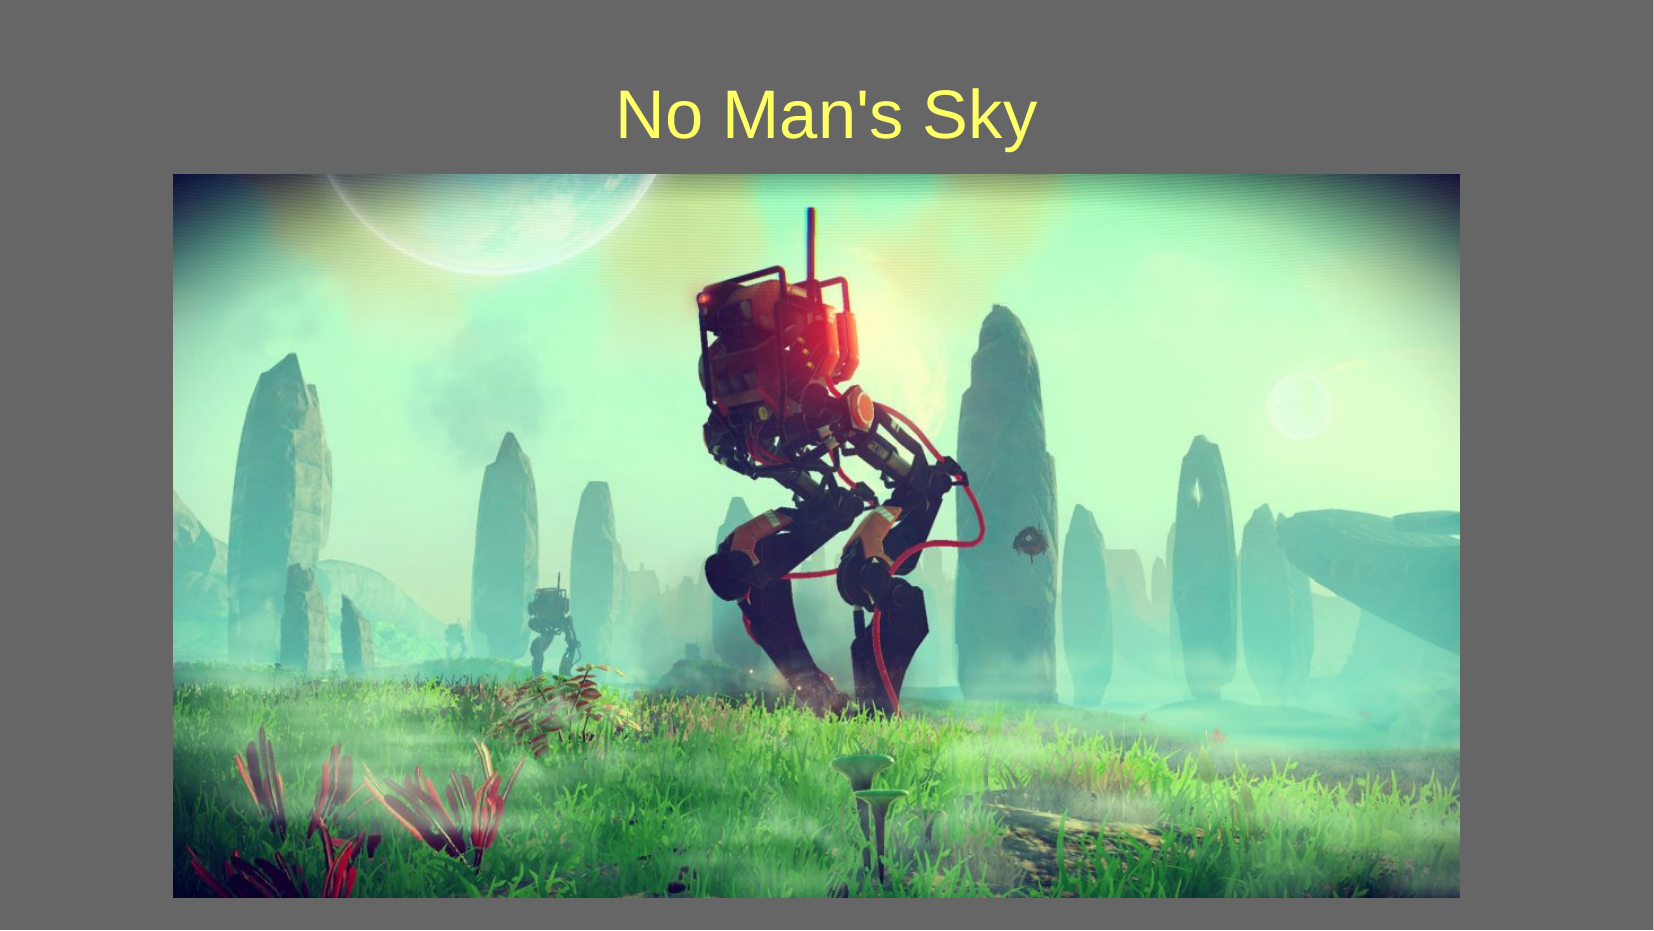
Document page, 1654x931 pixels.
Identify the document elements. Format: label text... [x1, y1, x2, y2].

title No Man's Sky [82, 36, 1571, 193]
picture [173, 174, 1460, 898]
